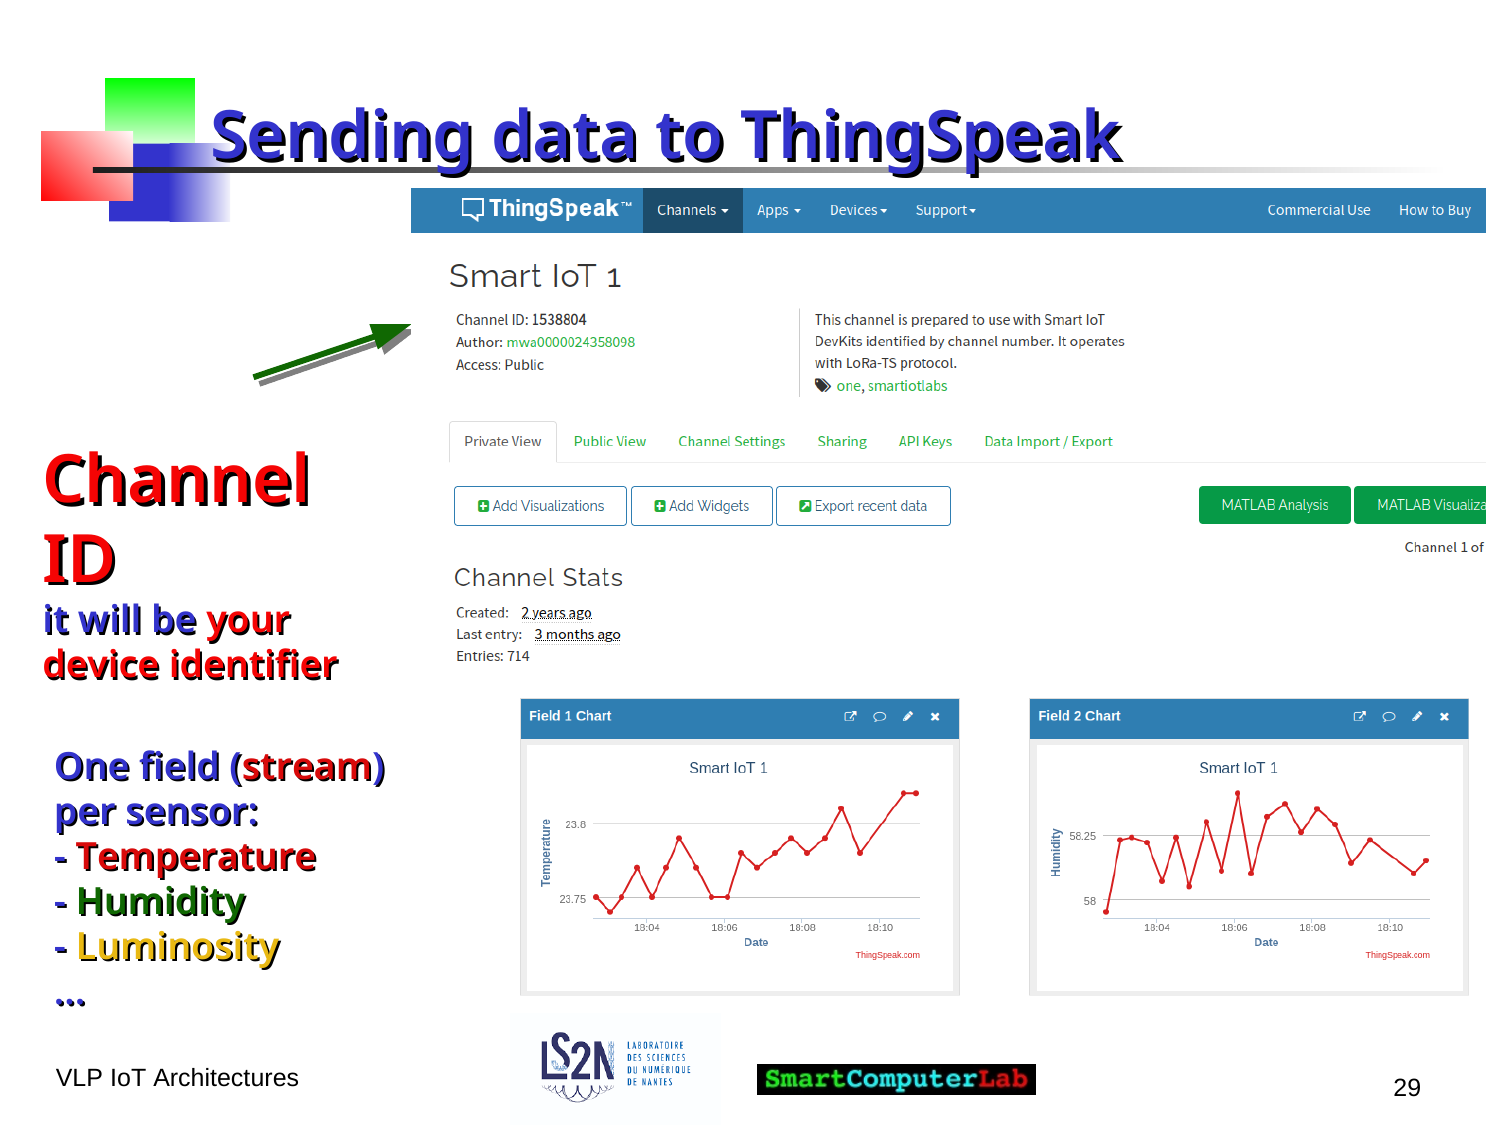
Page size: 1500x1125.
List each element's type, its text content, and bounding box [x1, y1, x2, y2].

text_box One field (stream) per sensor: - Temperature - Humidity - Luminosity ... [39, 735, 436, 1020]
picture [411, 188, 1486, 1125]
picture [757, 1064, 1036, 1095]
title Sending data to ThingSpeak [195, 84, 1396, 180]
text_box Channel ID it will be your device identifier [27, 383, 411, 703]
